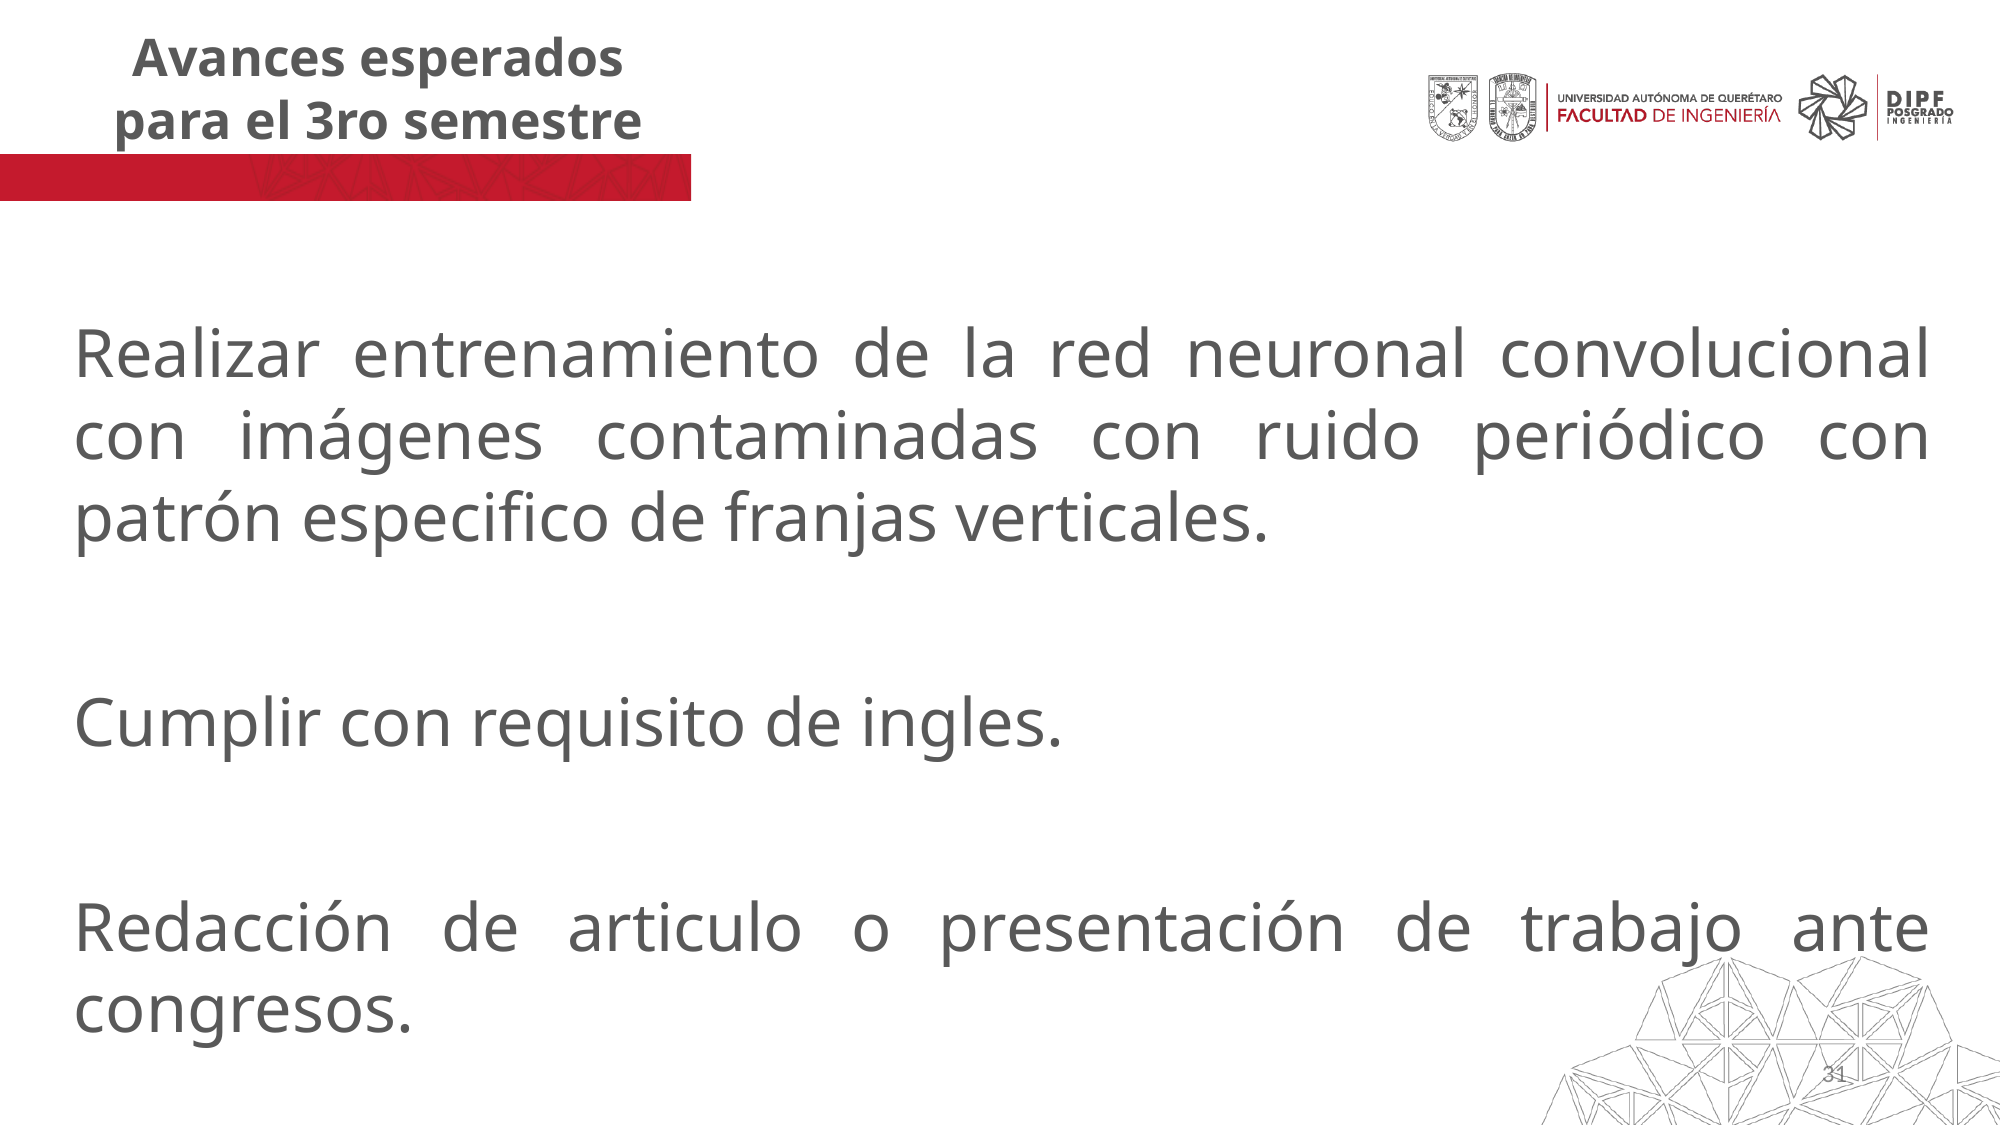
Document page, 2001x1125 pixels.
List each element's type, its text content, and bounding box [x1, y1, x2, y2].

picture [1521, 945, 2000, 1125]
text_box Avances esperados para el 3ro semestre [66, 14, 692, 154]
text_box Realizar entrenamiento de la red neuronal convolucional con imágenes contaminadas con ruido periódico con patrón especifico de franjas verticales. Cumplir con requisito de ingles. Redacción de articulo o presentación de trabajo ante congresos. [59, 305, 1949, 944]
picture [0, 154, 692, 201]
picture [1422, 66, 1959, 160]
